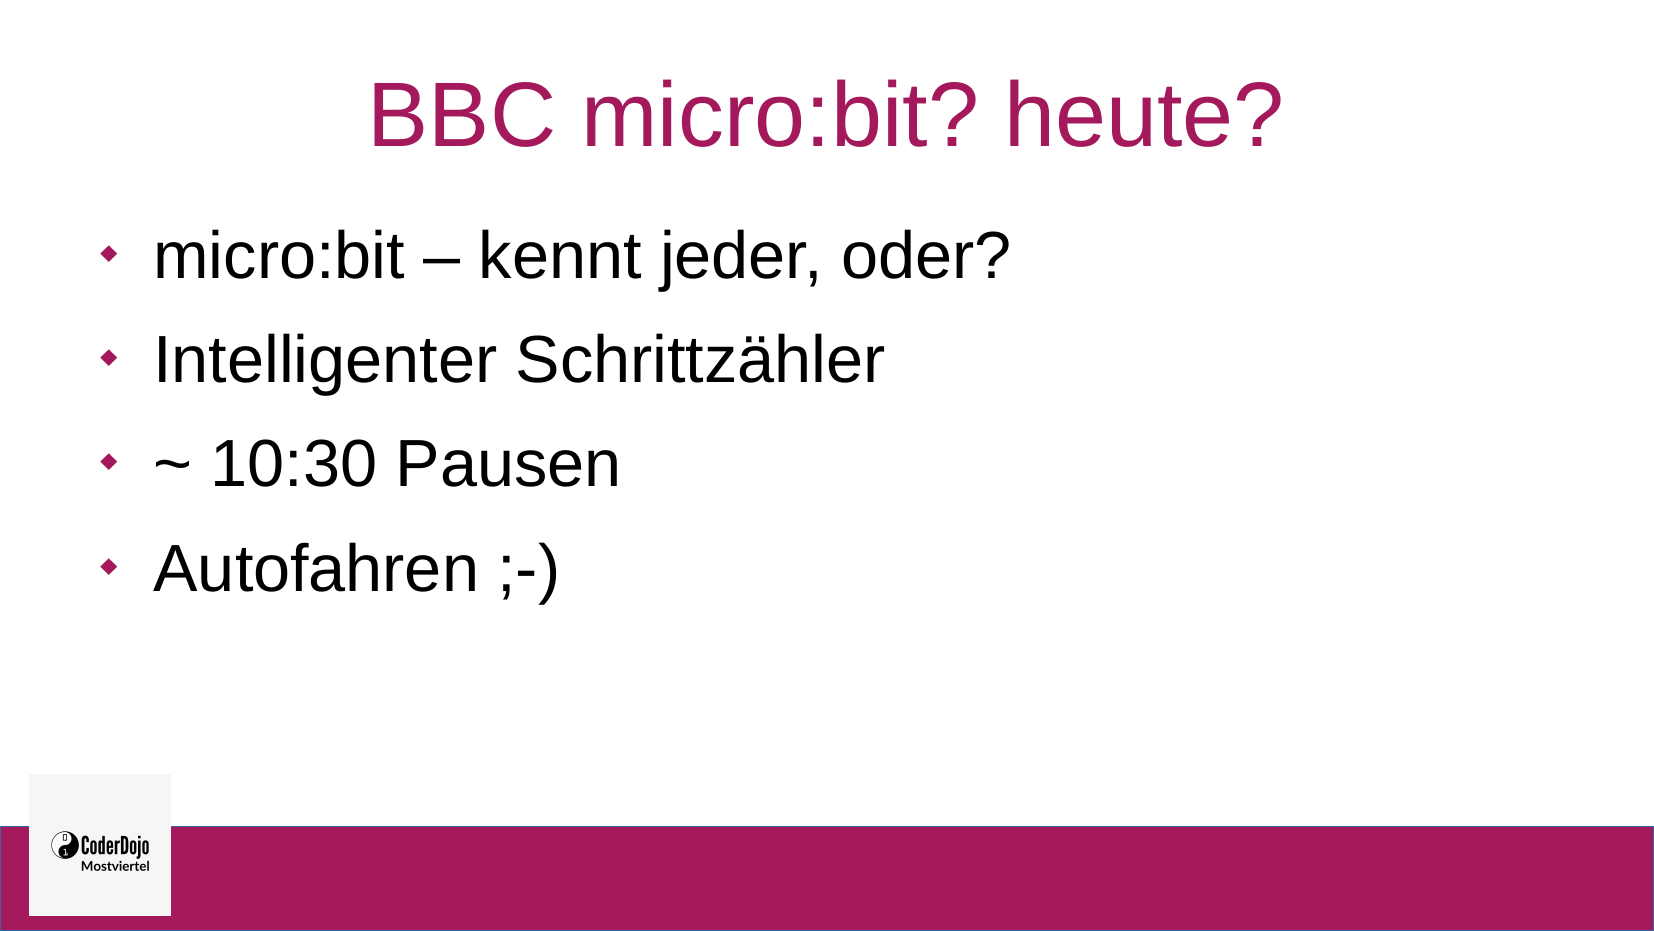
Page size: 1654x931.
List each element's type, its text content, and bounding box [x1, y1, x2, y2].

list micro:bit – kennt jeder, oder? Intelligenter Schrittzähler ~ 10:30 Pausen Autofahren ;-) [82, 217, 1571, 758]
picture [29, 774, 171, 916]
title BBC micro:bit? heute? [82, 37, 1571, 193]
